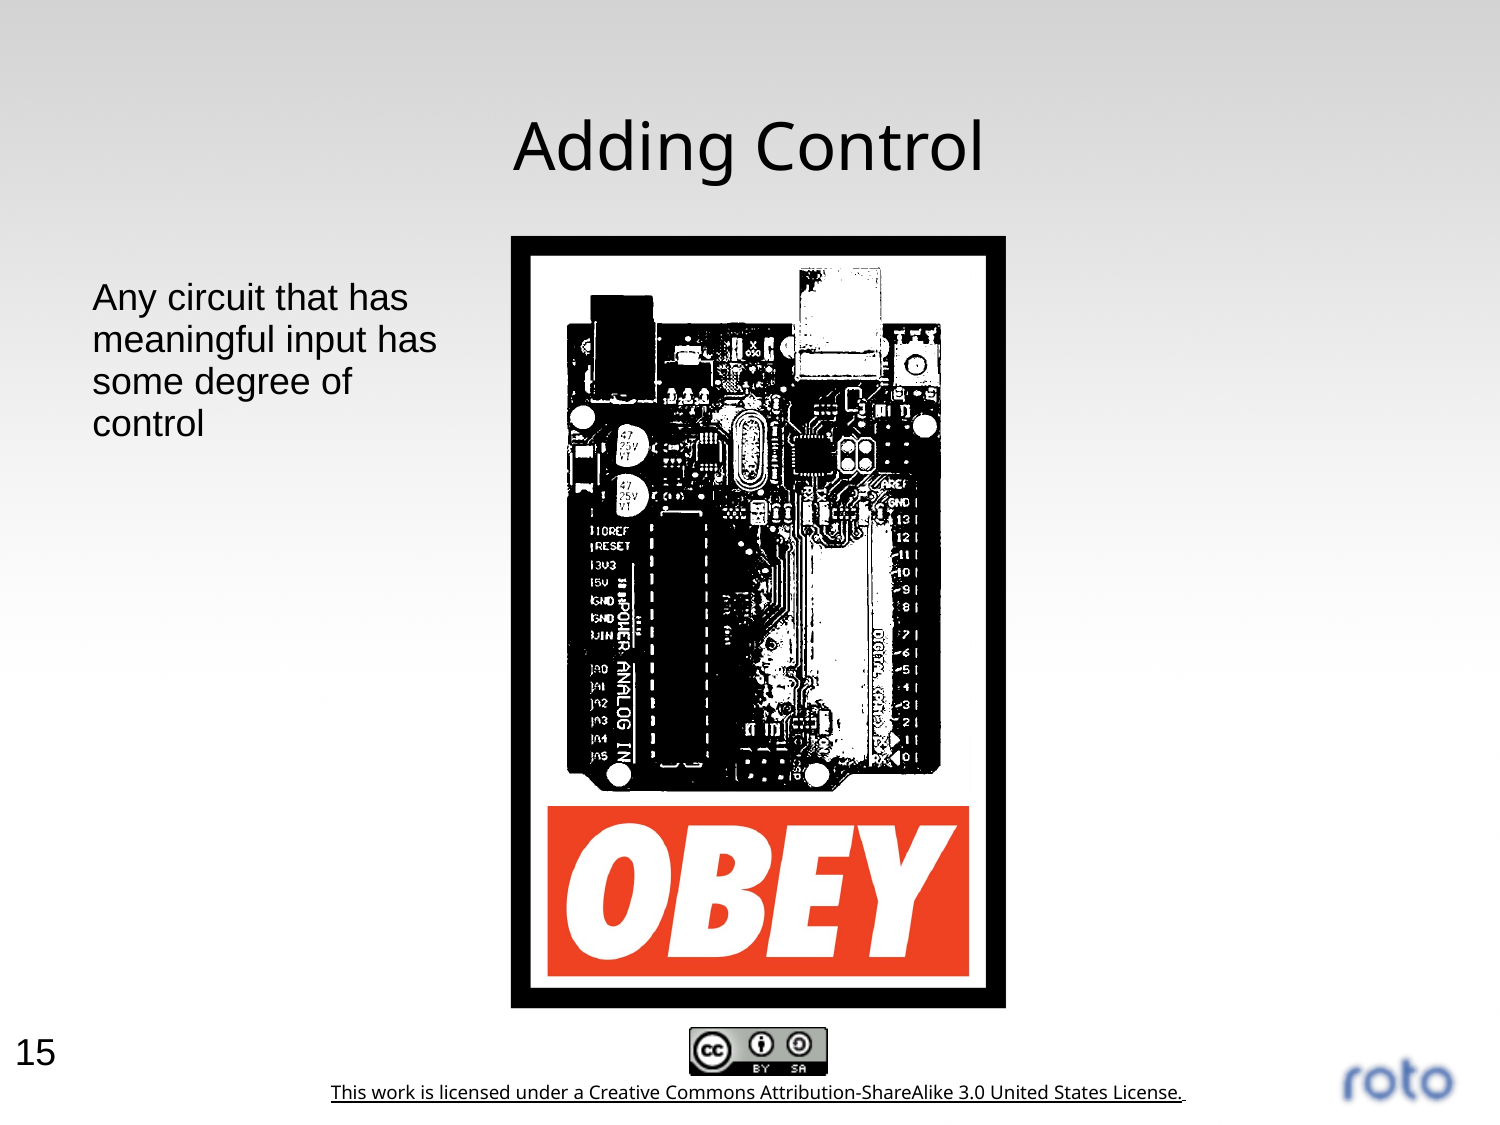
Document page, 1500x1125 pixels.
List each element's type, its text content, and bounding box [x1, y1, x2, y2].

title Adding Control [112, 49, 1388, 238]
text_box Any circuit that has meaningful input has some degree of control [77, 269, 483, 570]
picture [0, 0, 1500, 1125]
